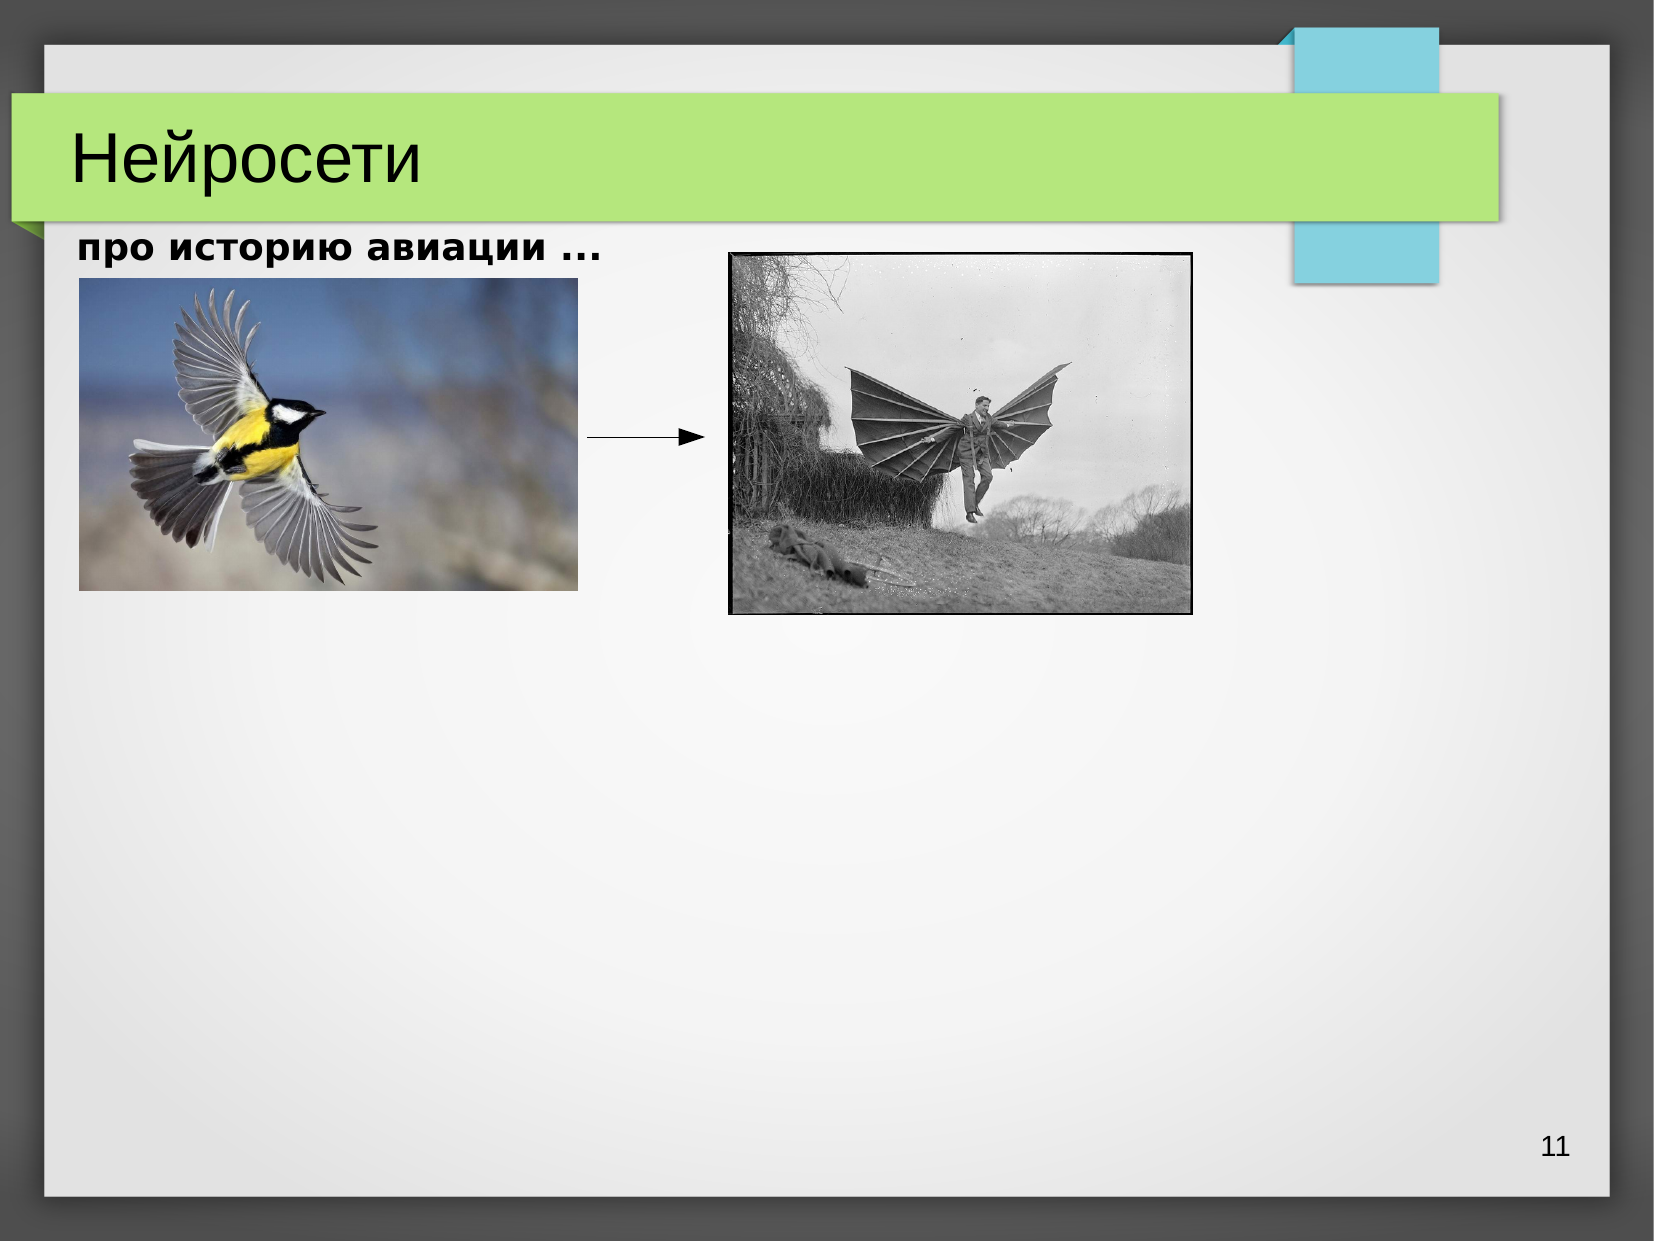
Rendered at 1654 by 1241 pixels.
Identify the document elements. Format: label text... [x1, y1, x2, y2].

picture [0, 0, 1654, 1241]
text_box про историю авиации ... [61, 218, 650, 277]
title Нейросети [70, 118, 1205, 199]
